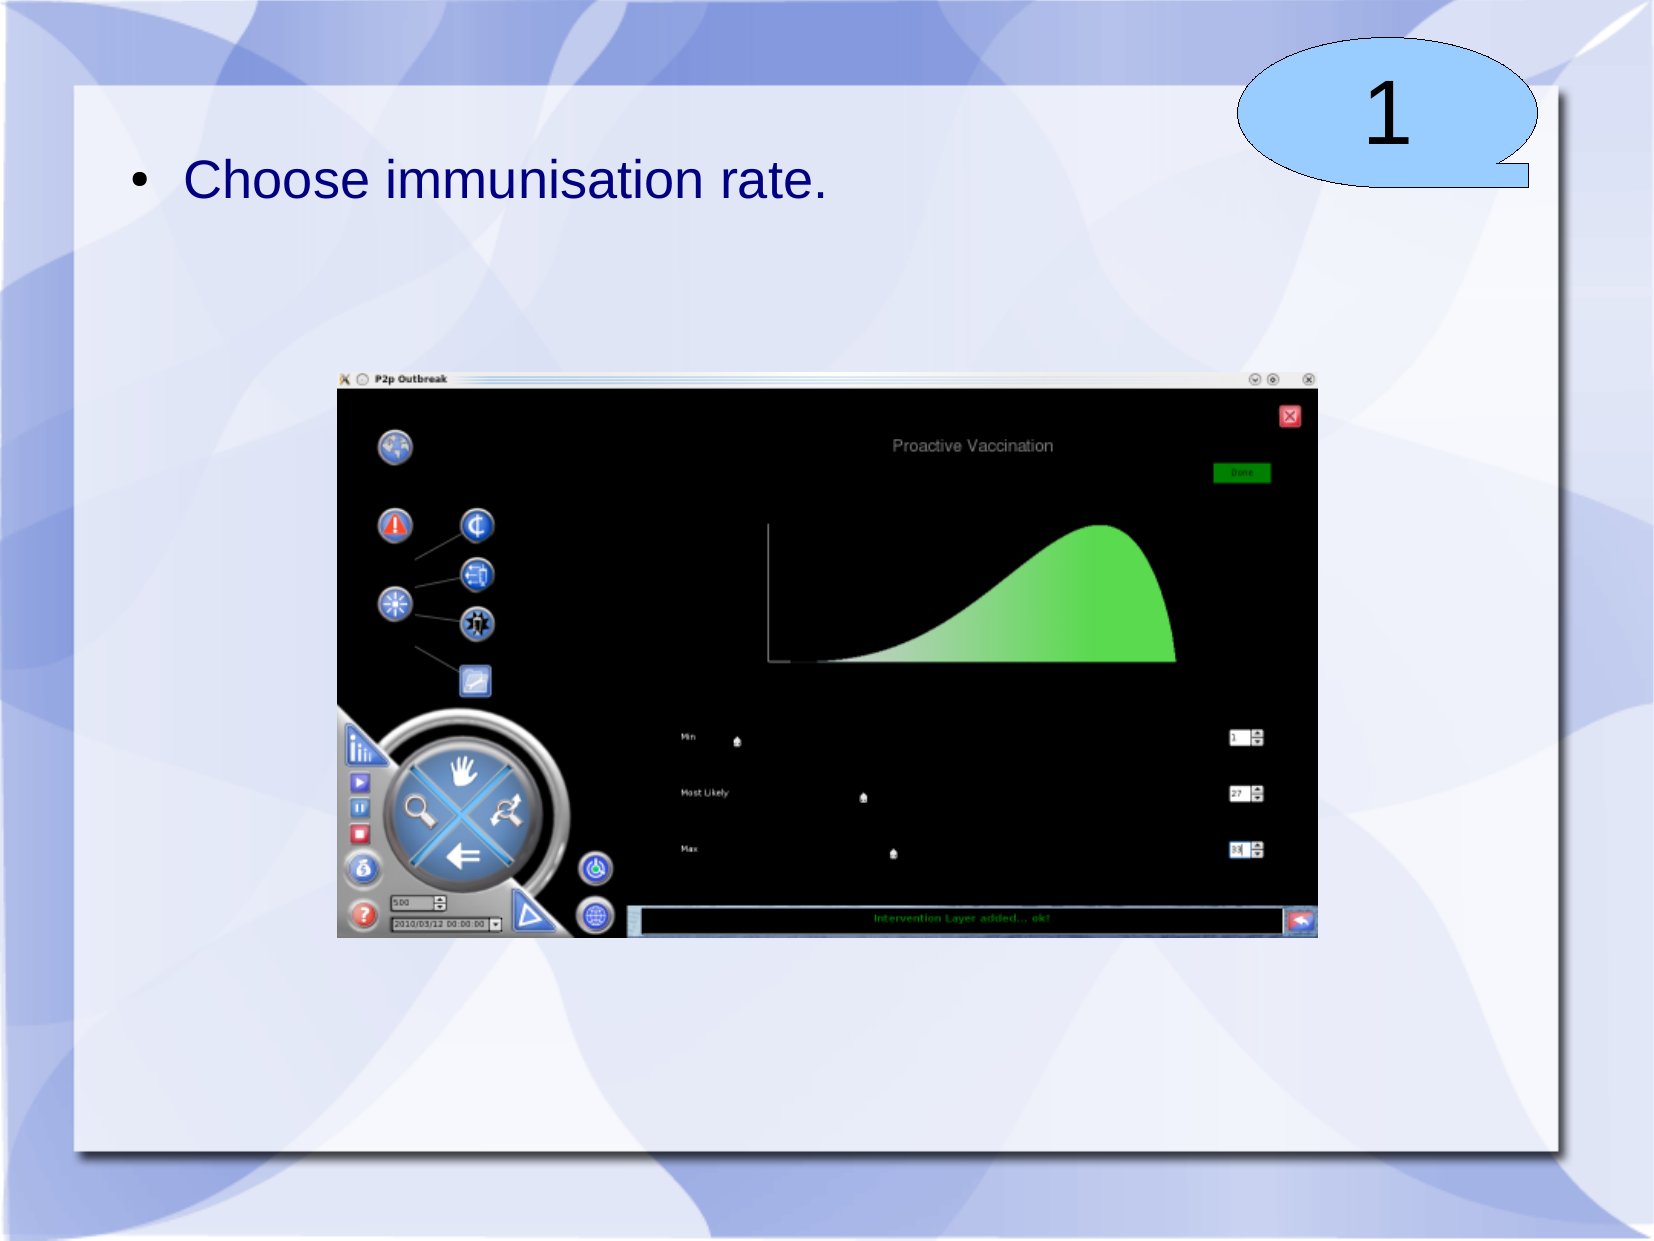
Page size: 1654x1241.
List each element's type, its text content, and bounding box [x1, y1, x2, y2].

list Choose immunisation rate. [112, 150, 1471, 526]
picture [0, 0, 1654, 1241]
text_box 1 [1237, 37, 1538, 188]
